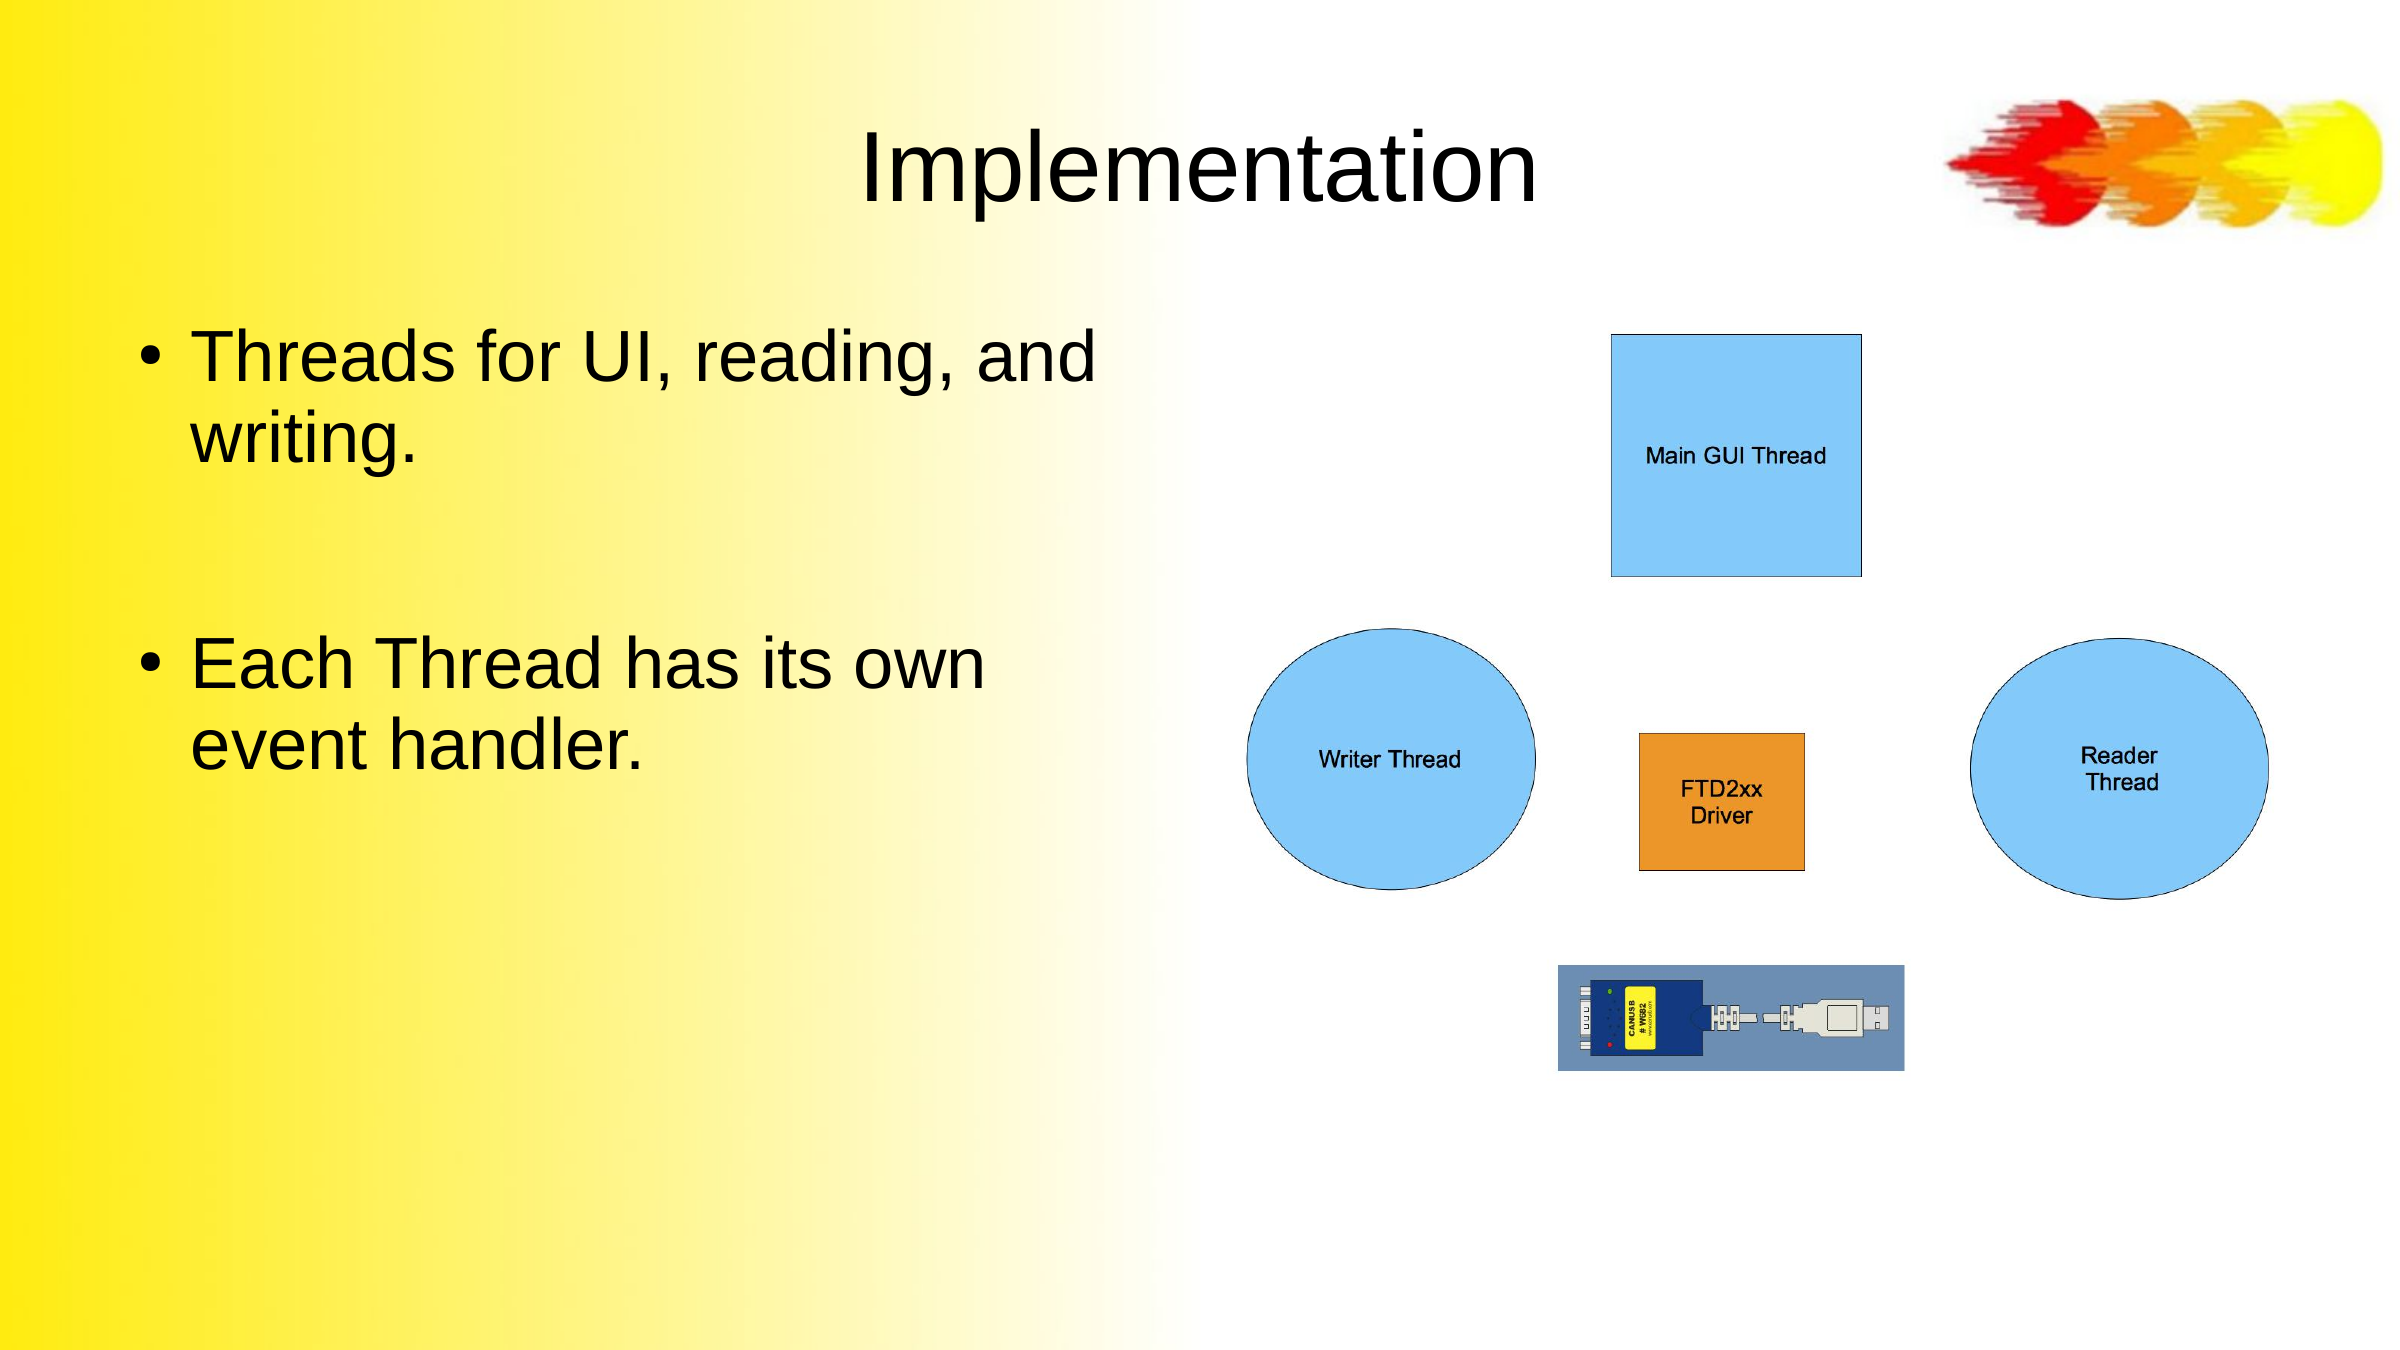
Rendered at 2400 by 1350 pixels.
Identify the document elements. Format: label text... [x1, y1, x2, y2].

title Implementation [120, 53, 2280, 280]
picture [0, 0, 2400, 1350]
list Threads for UI, reading, and writing. Each Thread has its own event handler. [120, 315, 1175, 1099]
